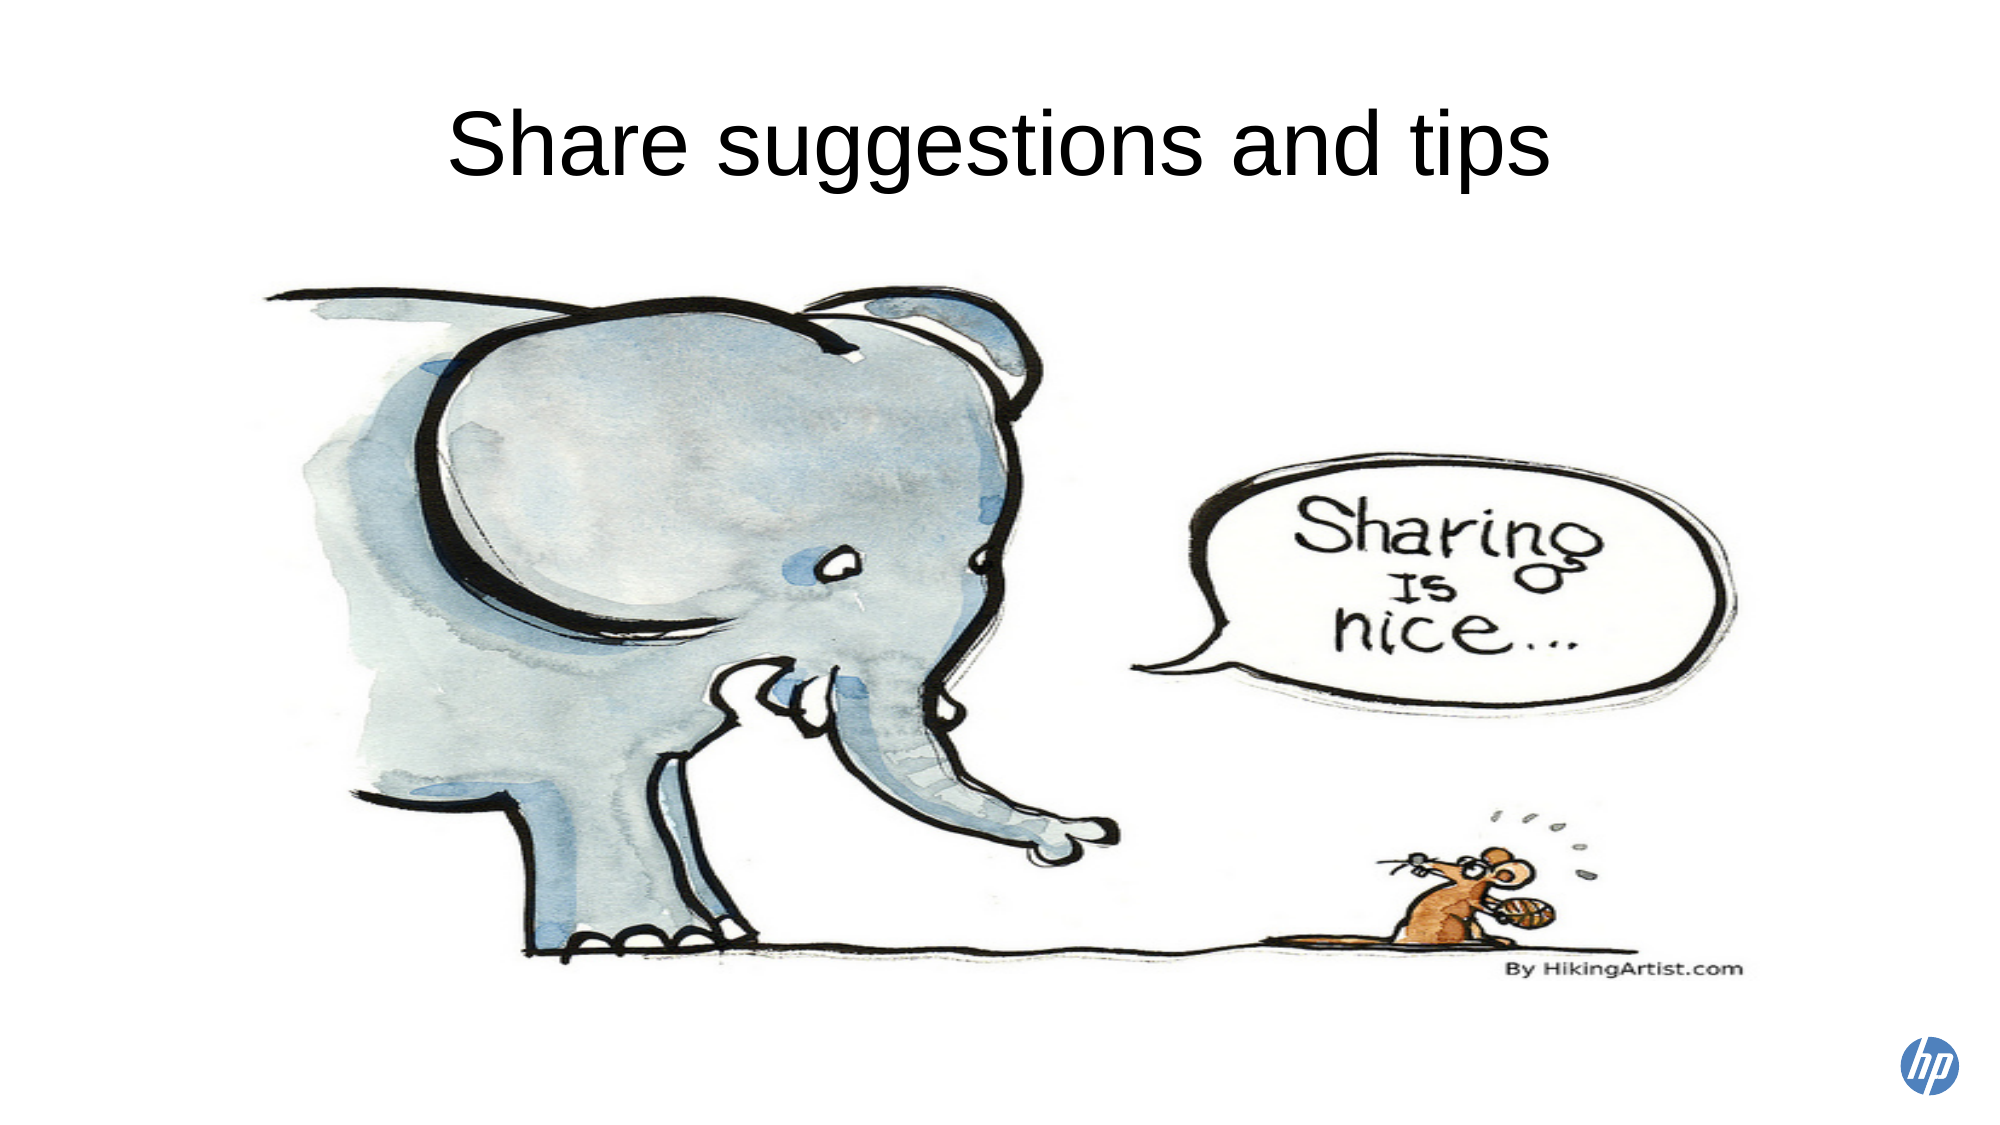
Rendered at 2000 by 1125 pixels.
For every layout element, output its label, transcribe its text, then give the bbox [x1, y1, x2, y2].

picture [212, 247, 1760, 981]
title Share suggestions and tips [0, 16, 2000, 272]
